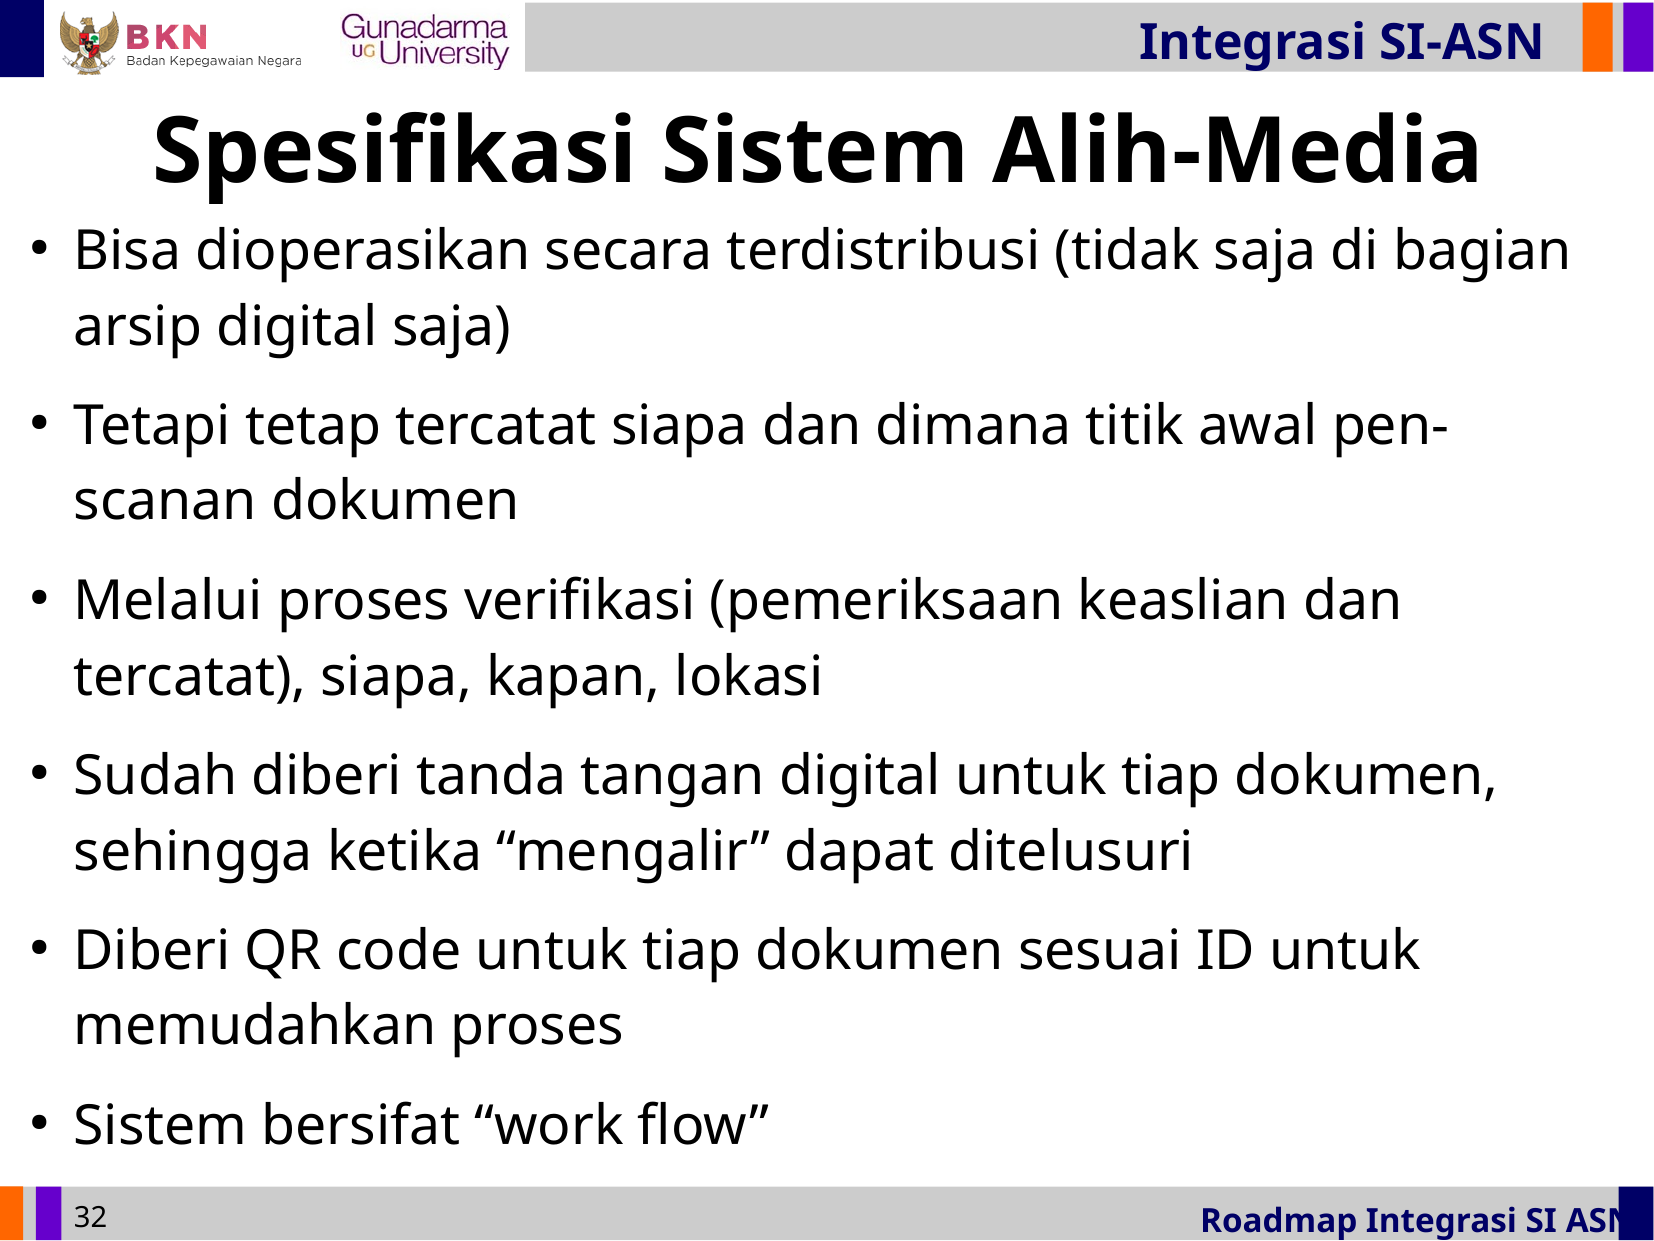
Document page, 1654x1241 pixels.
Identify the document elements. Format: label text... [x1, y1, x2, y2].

title Spesifikasi Sistem Alih-Media [62, 83, 1576, 210]
picture [60, 11, 301, 75]
picture [340, 0, 510, 70]
list Bisa dioperasikan secara terdistribusi (tidak saja di bagian arsip digital saja) Tetapi tetap tercatat siapa dan dimana titik awal pen-scanan dokumen Melalui proses verifikasi (pemeriksaan keaslian dan tercatat), siapa, kapan, lokasi Sudah diberi tanda tangan digital untuk tiap dokumen, sehingga ketika “mengalir” dapat ditelusuri Diberi QR code untuk tiap dokumen sesuai ID untuk memudahkan proses Sistem bersifat “work flow” [14, 210, 1630, 1171]
